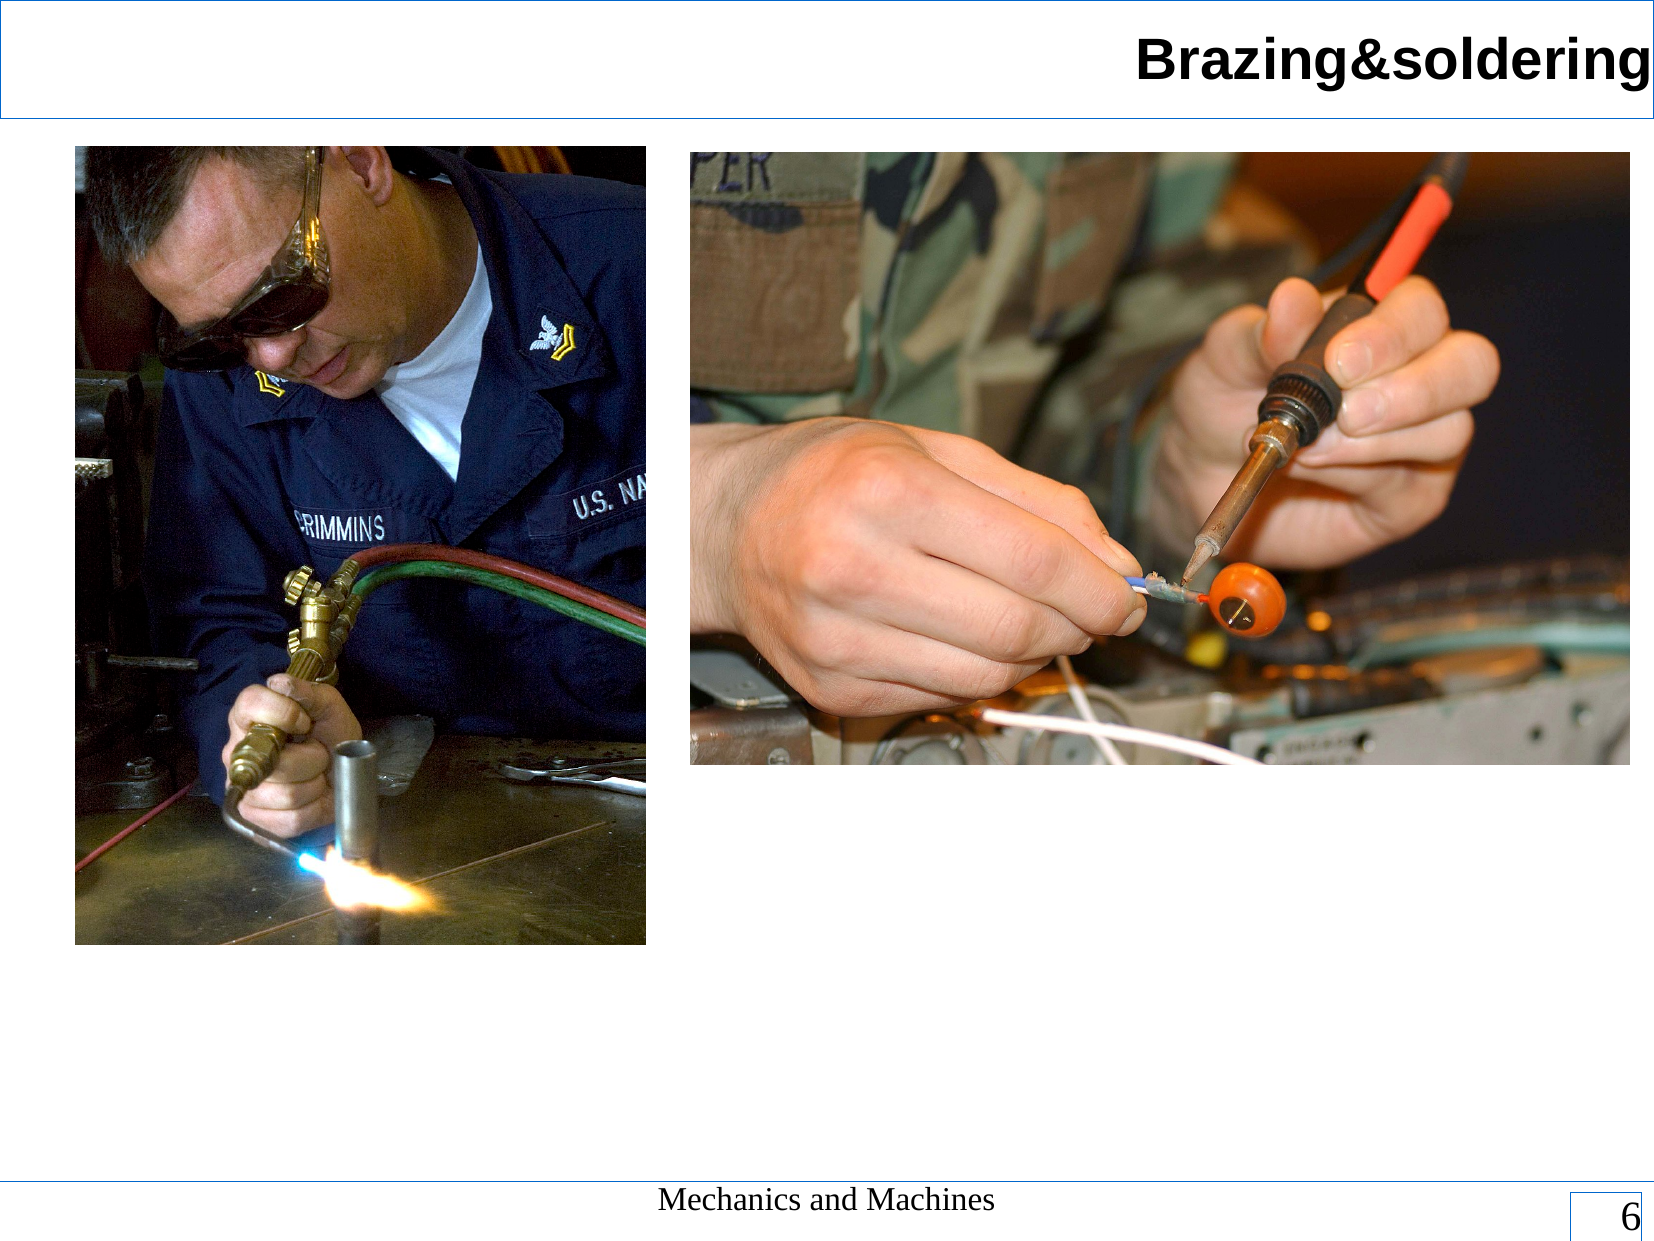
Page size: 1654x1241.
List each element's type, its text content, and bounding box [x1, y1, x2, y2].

picture [690, 152, 1630, 766]
picture [75, 146, 646, 946]
title Brazing&soldering [0, 0, 1654, 119]
